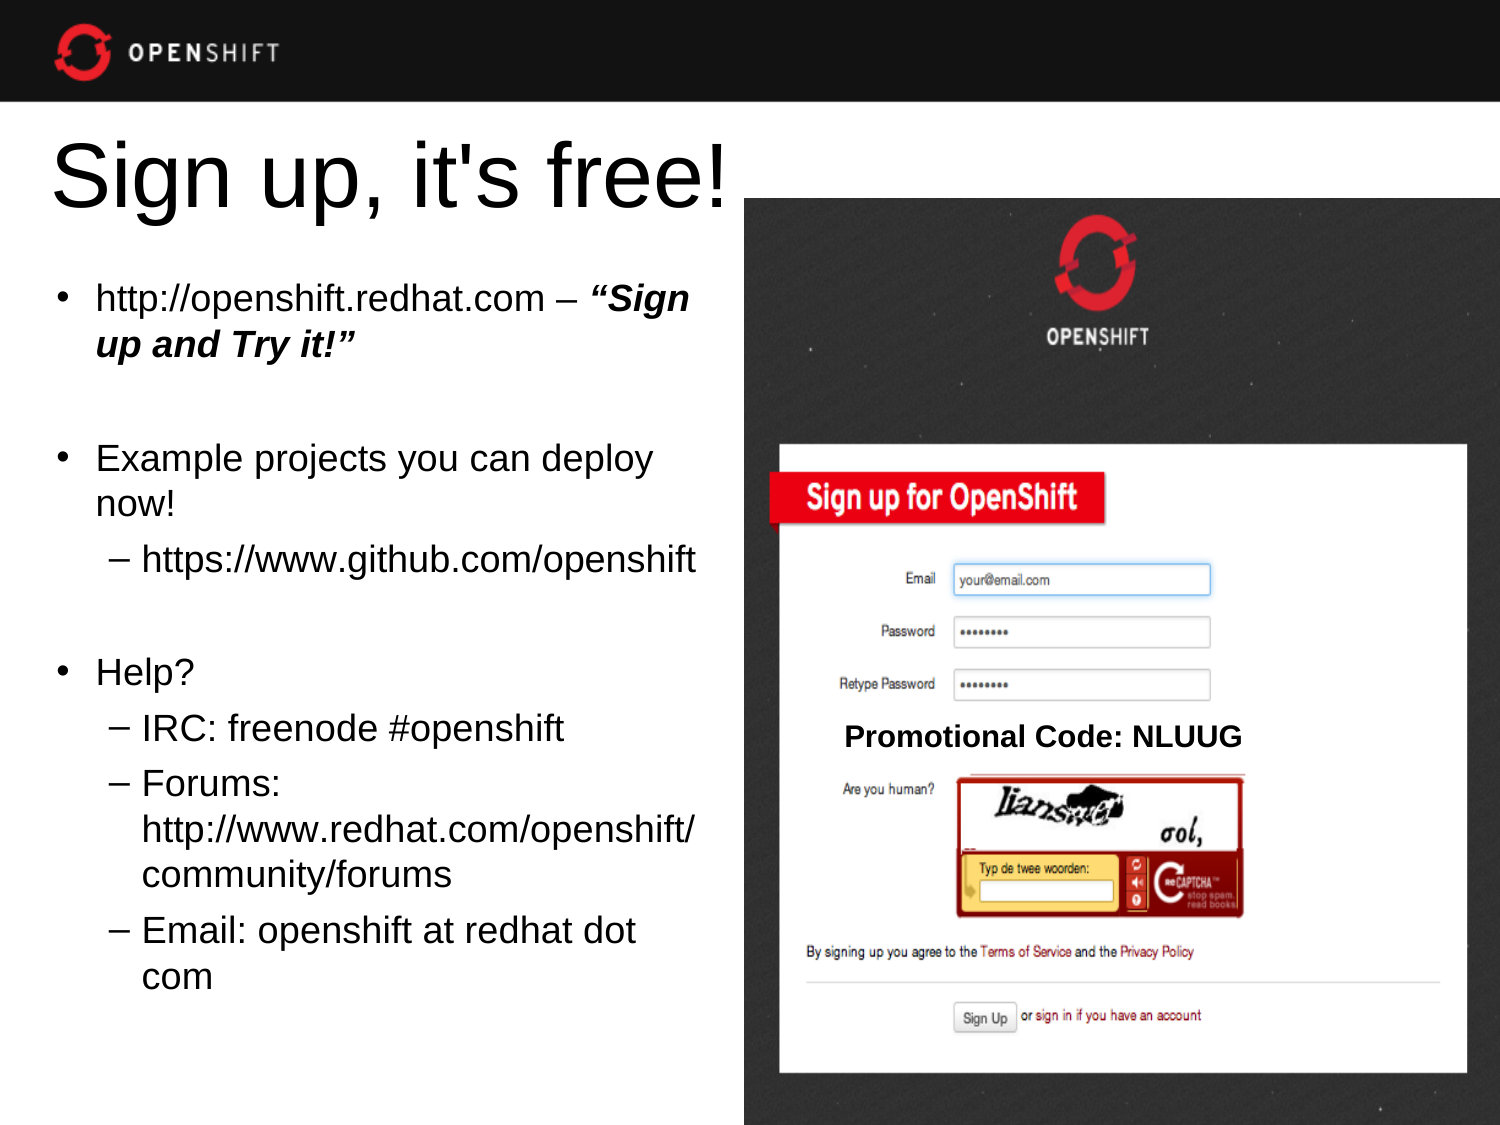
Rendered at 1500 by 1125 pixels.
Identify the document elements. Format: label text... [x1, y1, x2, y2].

title Sign up, it's free! [35, 52, 1311, 289]
text_box Promotional Code: NLUUG [804, 710, 1284, 759]
list http://openshift.redhat.com – “Sign up and Try it!” Example projects you can deploy now! https://www.github.com/openshift Help? IRC: freenode #openshift Forums: http://www.redhat.com/openshift/community/forums Email: openshift at redhat dot com [41, 265, 724, 1009]
picture [0, 0, 1500, 1125]
